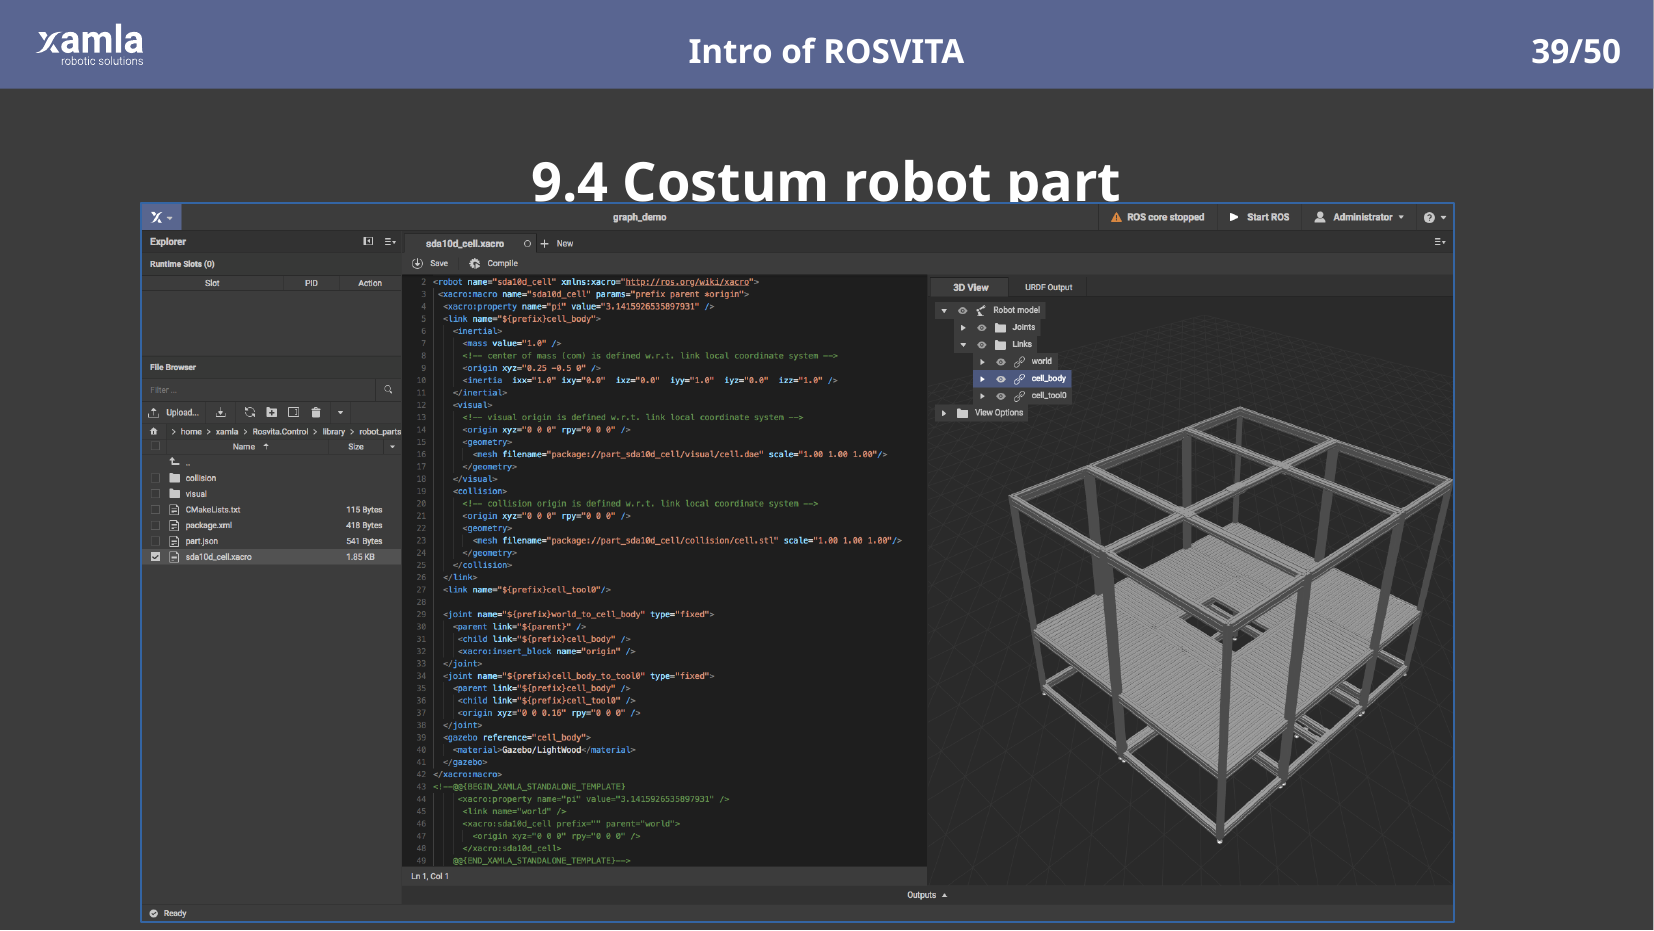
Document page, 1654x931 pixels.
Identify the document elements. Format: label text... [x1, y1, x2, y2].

picture [35, 23, 143, 65]
text_box Intro of ROSVITA [296, 20, 1357, 80]
text_box [0, 0, 1654, 89]
text_box 9.4 Costum robot part [188, 135, 1465, 223]
text_box 39/50 [1511, 20, 1636, 80]
picture [141, 203, 1453, 922]
